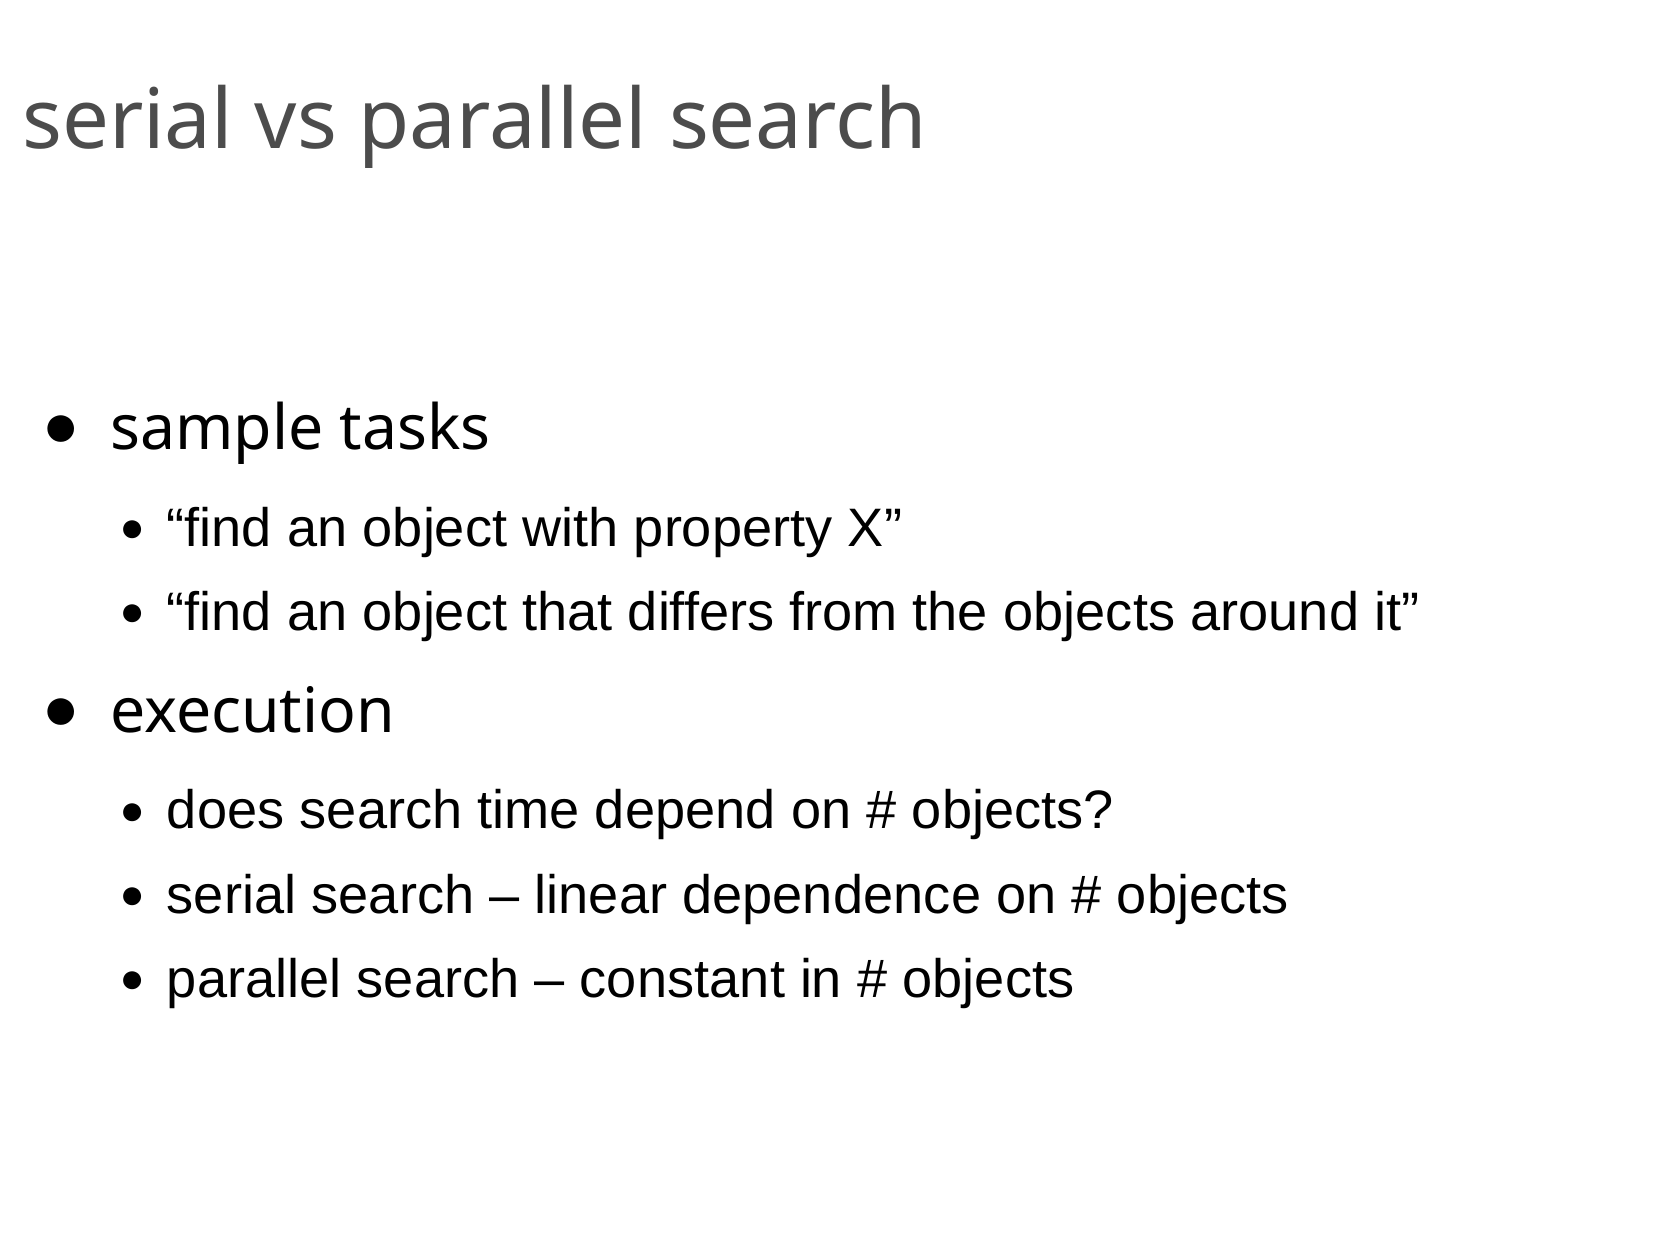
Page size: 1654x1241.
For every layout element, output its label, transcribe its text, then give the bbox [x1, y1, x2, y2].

list sample tasks “find an object with property X” “find an object that differs from the objects around it” execution does search time depend on # objects? serial search – linear dependence on # objects parallel search – constant in # objects [25, 226, 1654, 1166]
title serial vs parallel search [22, 19, 1654, 213]
